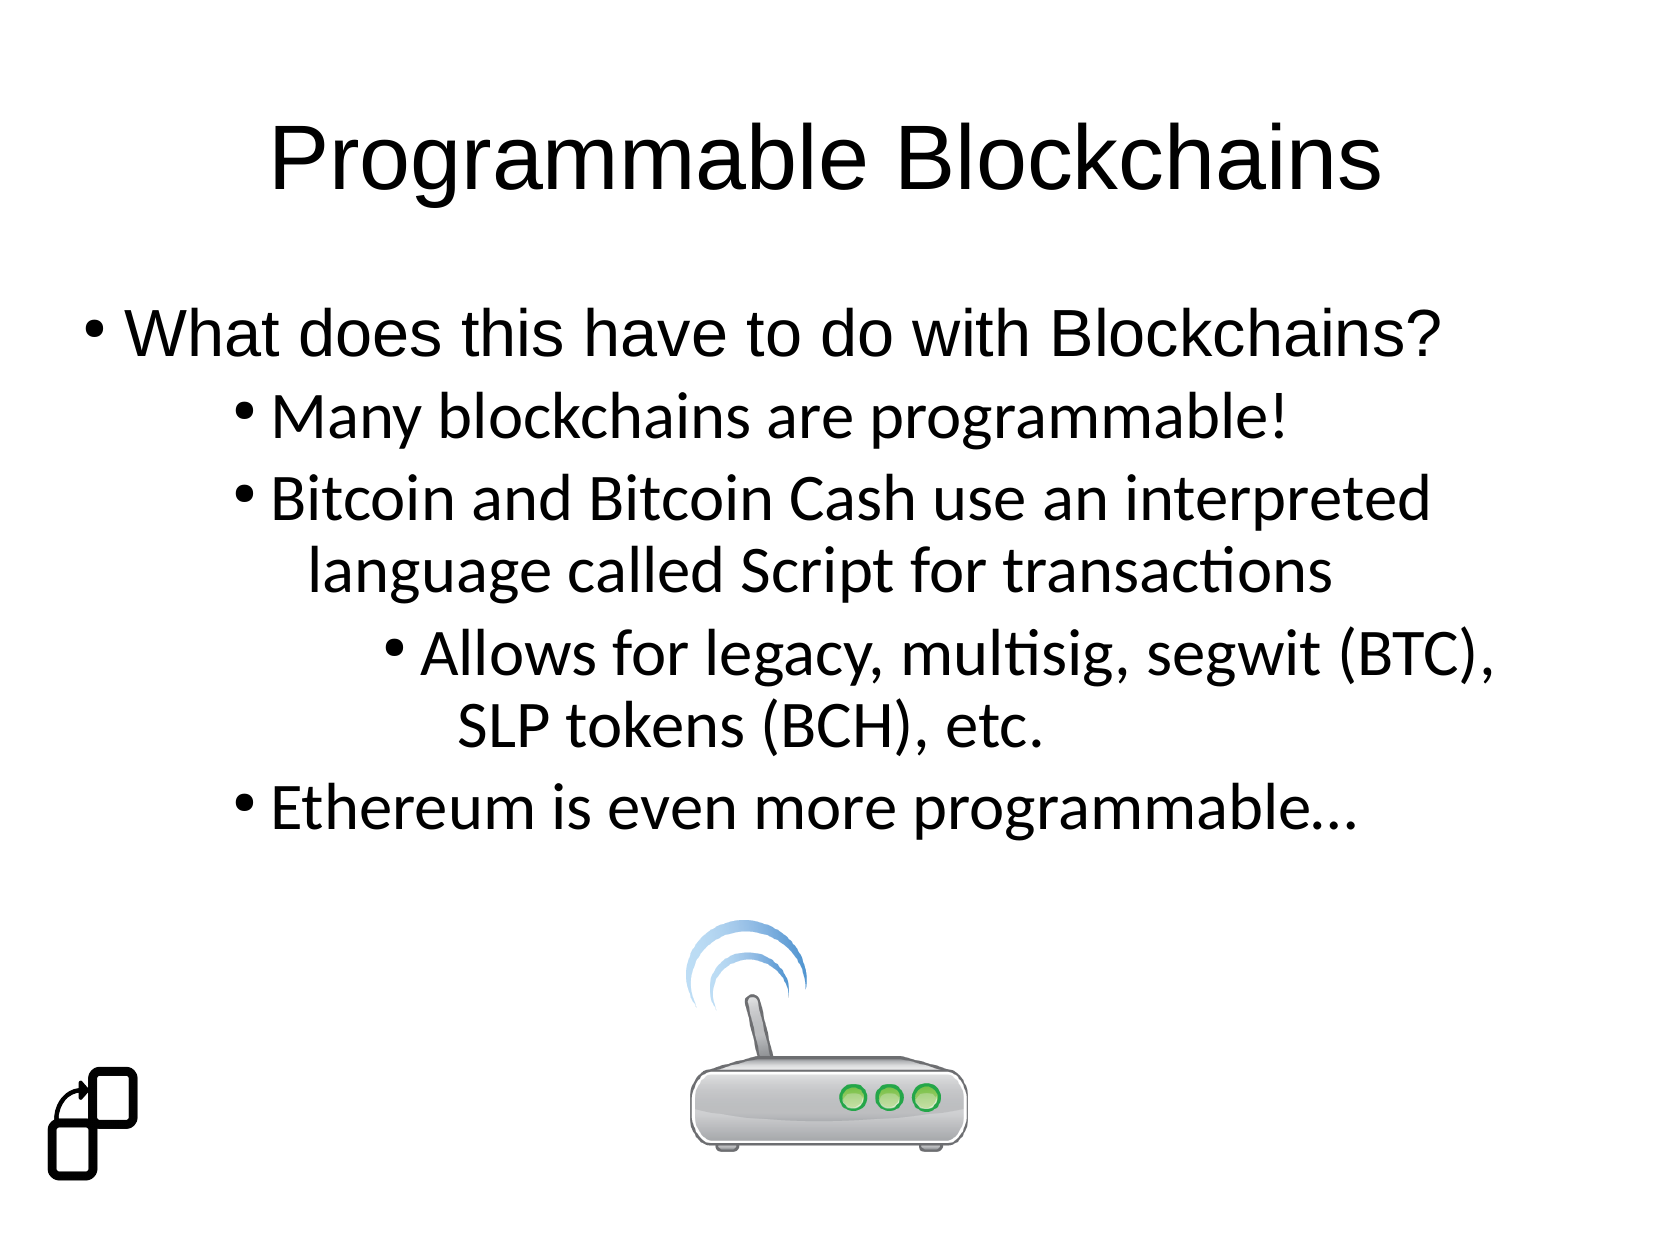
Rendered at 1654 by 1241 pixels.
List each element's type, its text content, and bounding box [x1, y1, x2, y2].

title Programmable Blockchains [82, 97, 1571, 209]
list What does this have to do with Blockchains? Many blockchains are programmable! Bitcoin and Bitcoin Cash use an interpreted language called Script for transactions Allows for legacy, multisig, segwit (BTC), SLP tokens (BCH), etc. Ethereum is even more programmable… [82, 290, 1571, 1010]
picture [686, 920, 968, 1152]
picture [30, 1062, 153, 1186]
